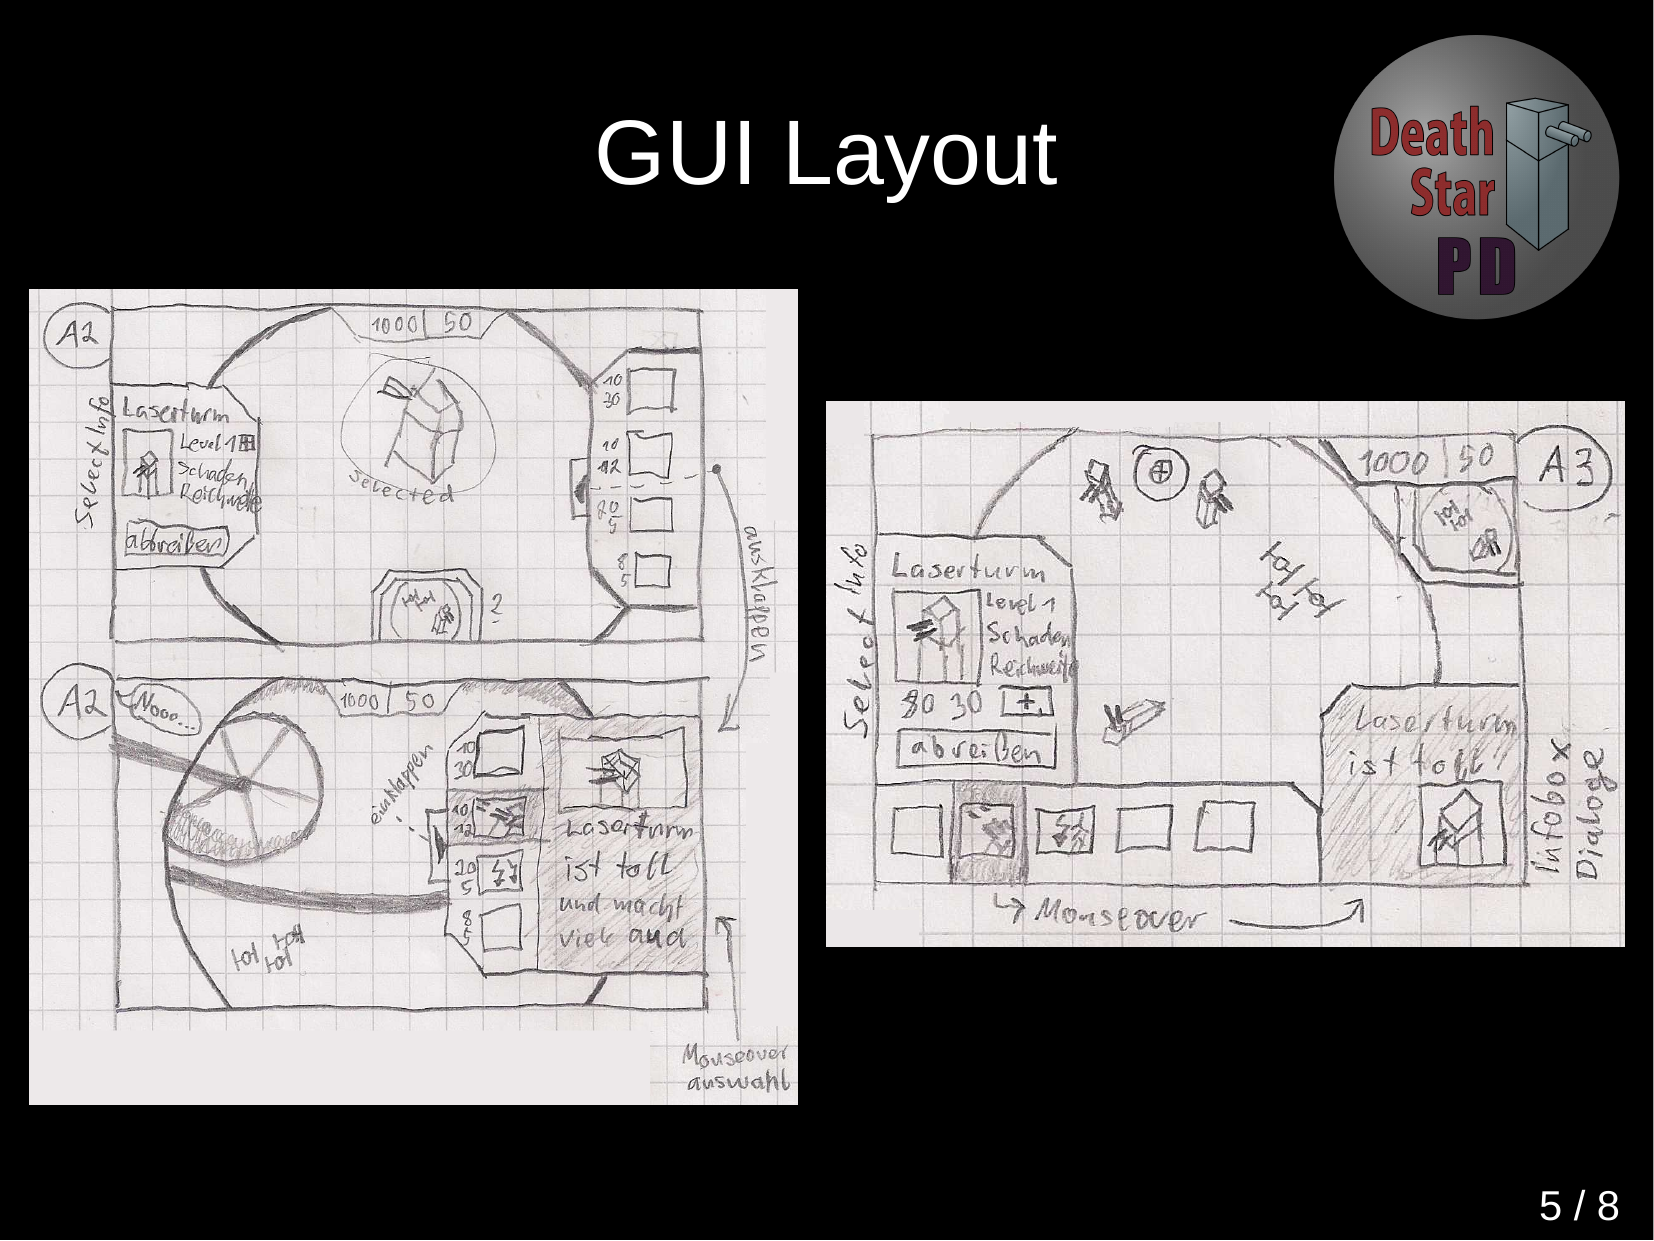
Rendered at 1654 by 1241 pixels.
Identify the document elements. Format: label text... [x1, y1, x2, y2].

picture [1328, 29, 1625, 325]
picture [29, 289, 798, 1105]
picture [826, 401, 1625, 947]
title GUI Layout [82, 49, 1328, 257]
text_box <number> / 8 [1505, 1175, 1654, 1241]
